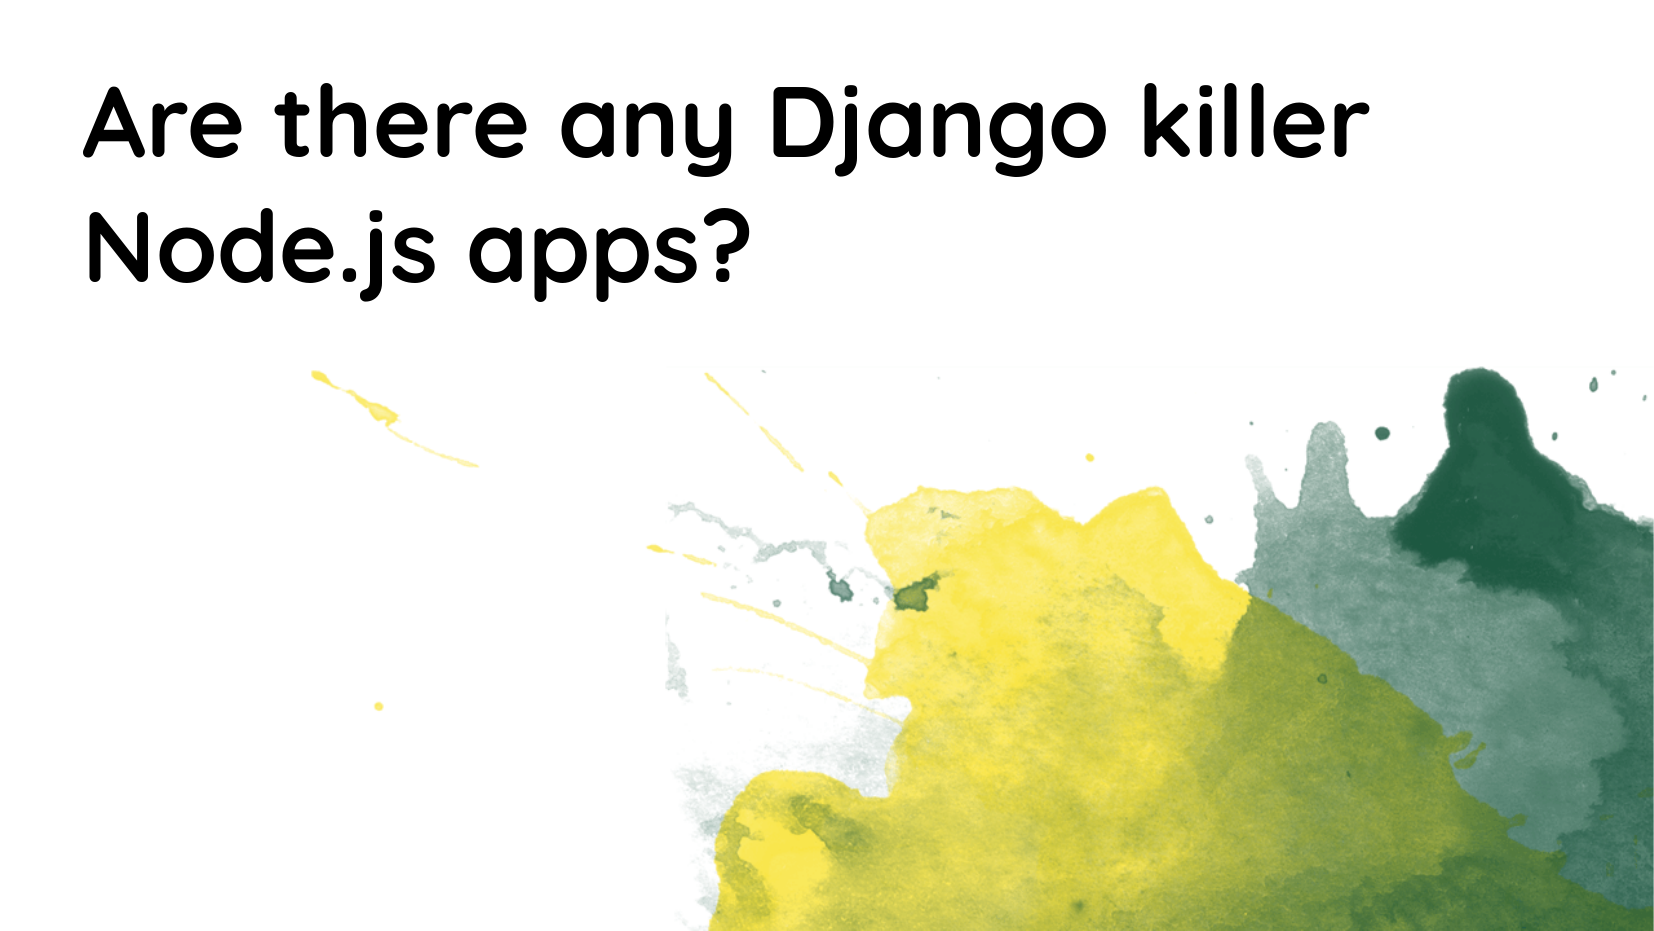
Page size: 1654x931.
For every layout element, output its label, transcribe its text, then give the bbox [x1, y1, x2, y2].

title Are there any Django killer Node.js apps? [82, 56, 1571, 308]
picture [0, 0, 1654, 931]
